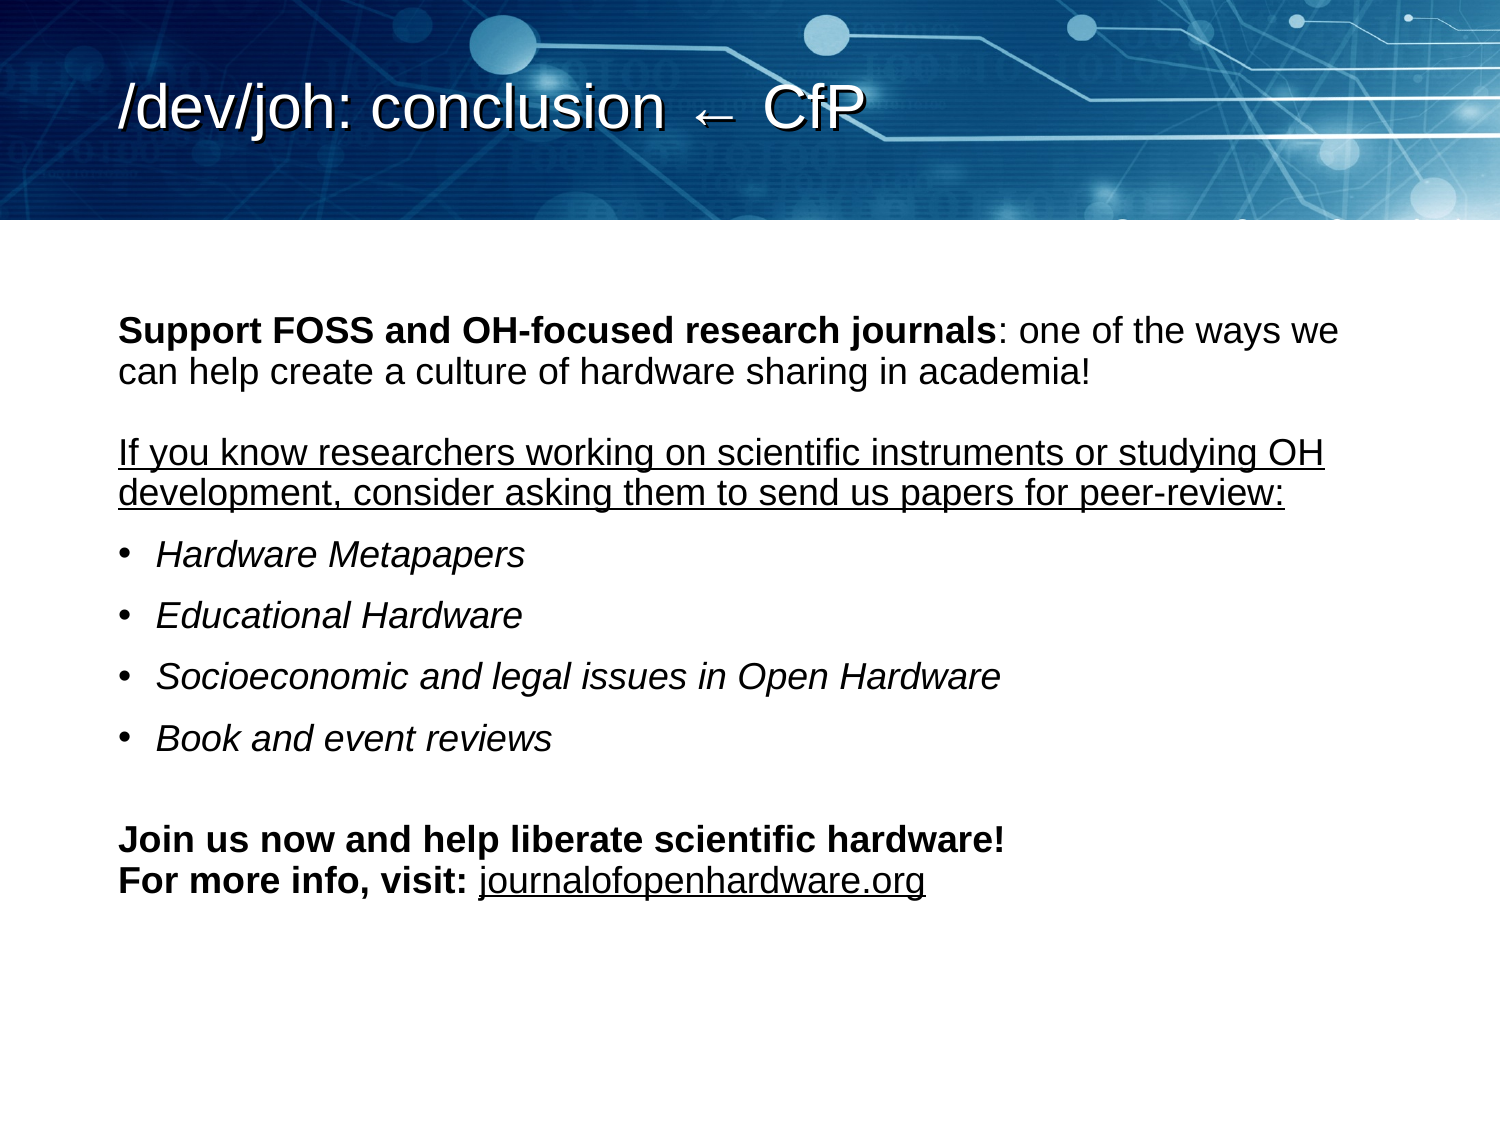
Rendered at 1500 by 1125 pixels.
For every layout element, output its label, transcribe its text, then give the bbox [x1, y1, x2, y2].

list Support FOSS and OH-focused research journals: one of the ways we can help create a culture of hardware sharing in academia! If you know researchers working on scientific instruments or studying OH development, consider asking them to send us papers for peer-review: Hardware Metapapers Educational Hardware Socioeconomic and legal issues in Open Hardware Book and event reviews Join us now and help liberate scientific hardware! For more info, visit: journalofopenhardware.org [103, 304, 1397, 1039]
title /dev/joh: conclusion ← CfP [103, 0, 1397, 218]
picture [0, 0, 1500, 220]
